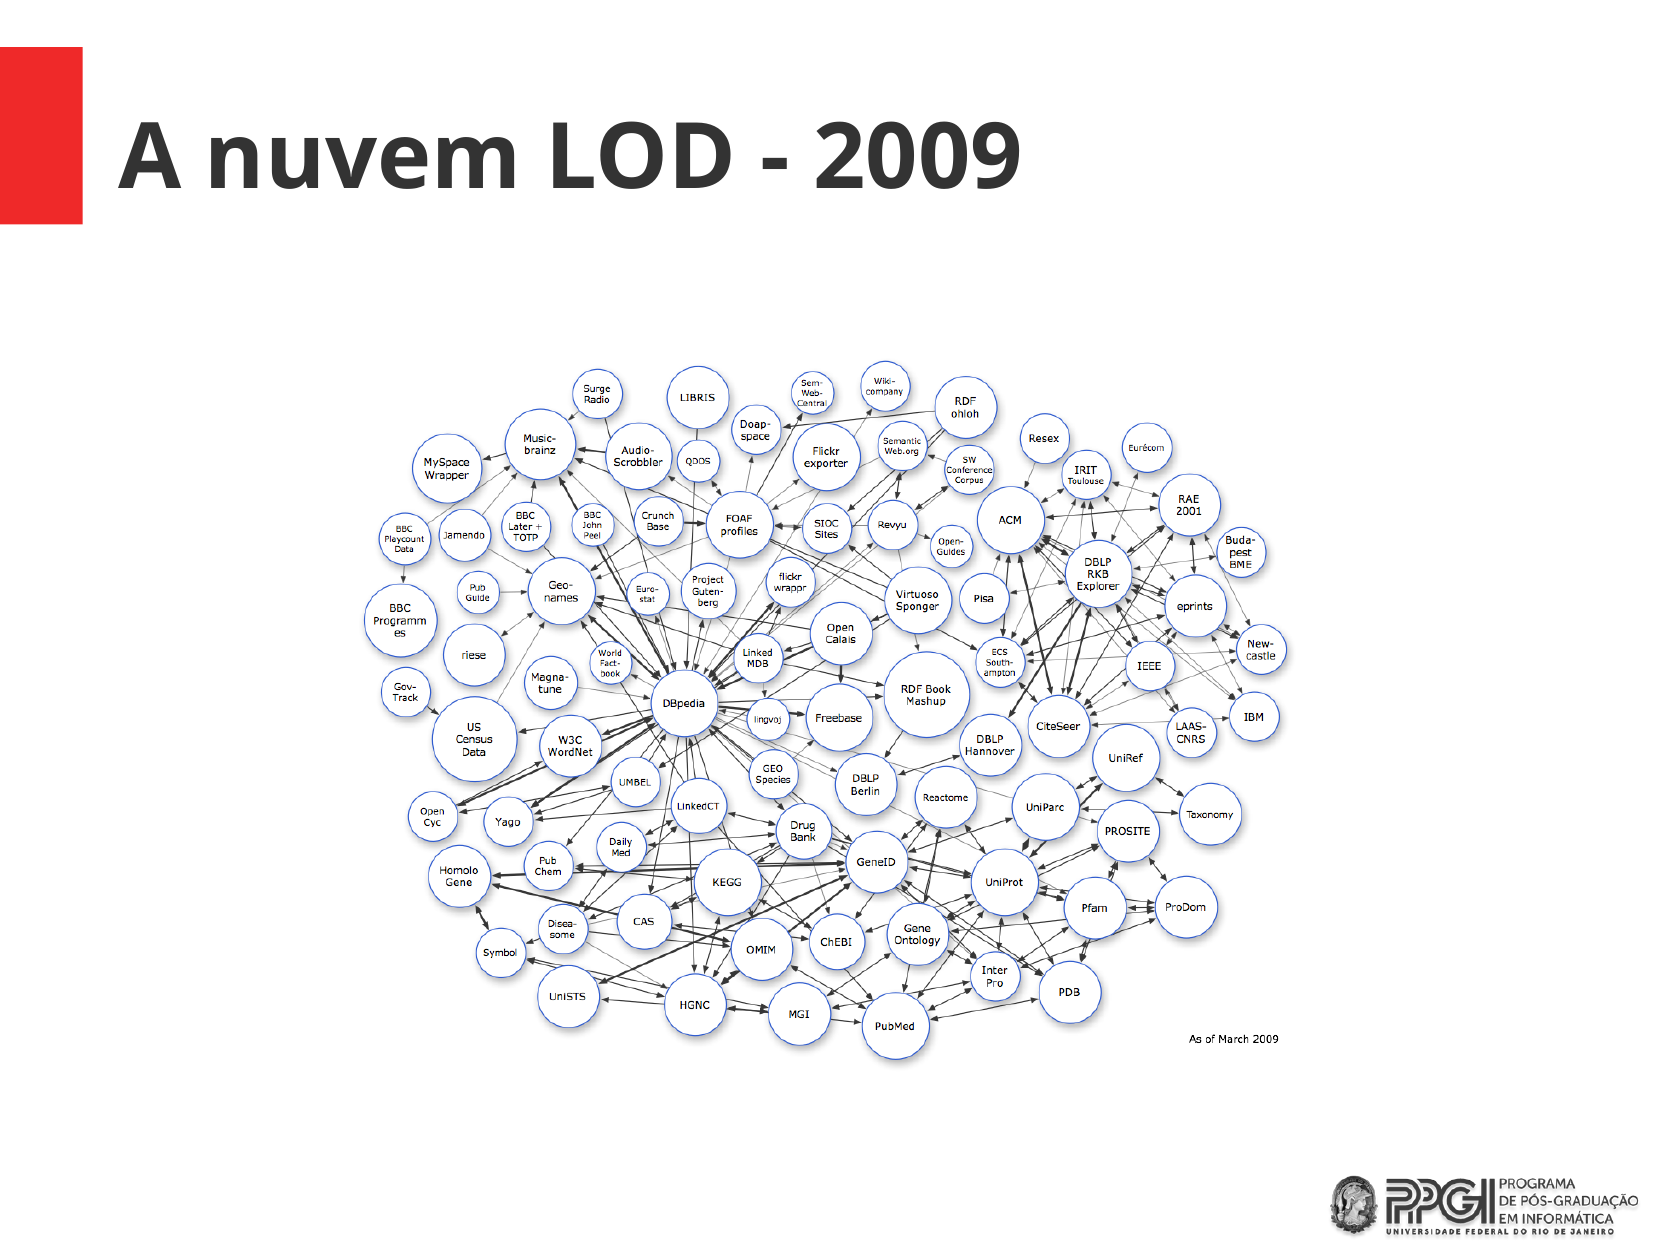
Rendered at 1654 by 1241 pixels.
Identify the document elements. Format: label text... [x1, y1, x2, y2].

title A nuvem LOD - 2009 [118, 49, 1571, 257]
picture [354, 354, 1299, 1074]
